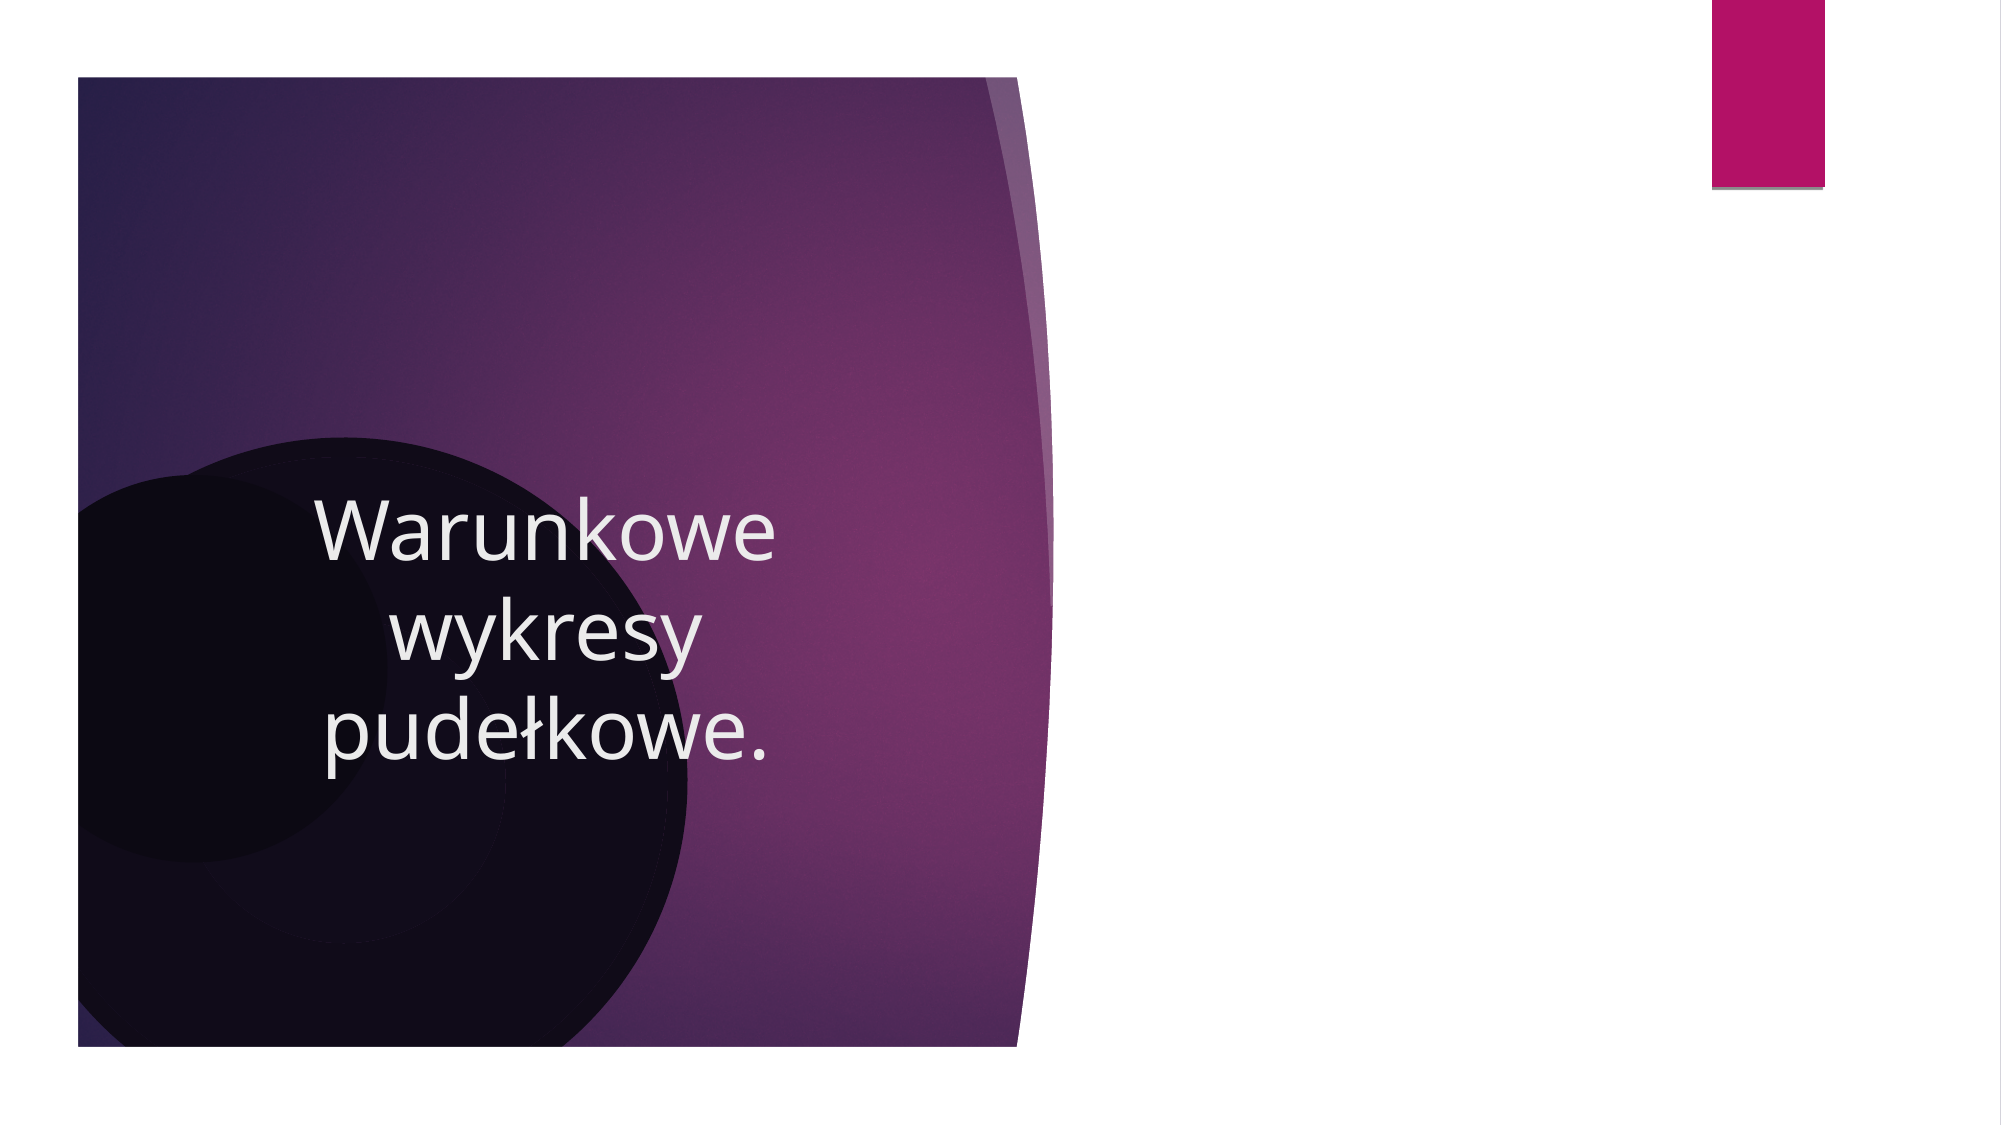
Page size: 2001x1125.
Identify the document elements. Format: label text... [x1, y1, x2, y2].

title Warunkowe wykresy pudełkowe. [189, 439, 904, 814]
